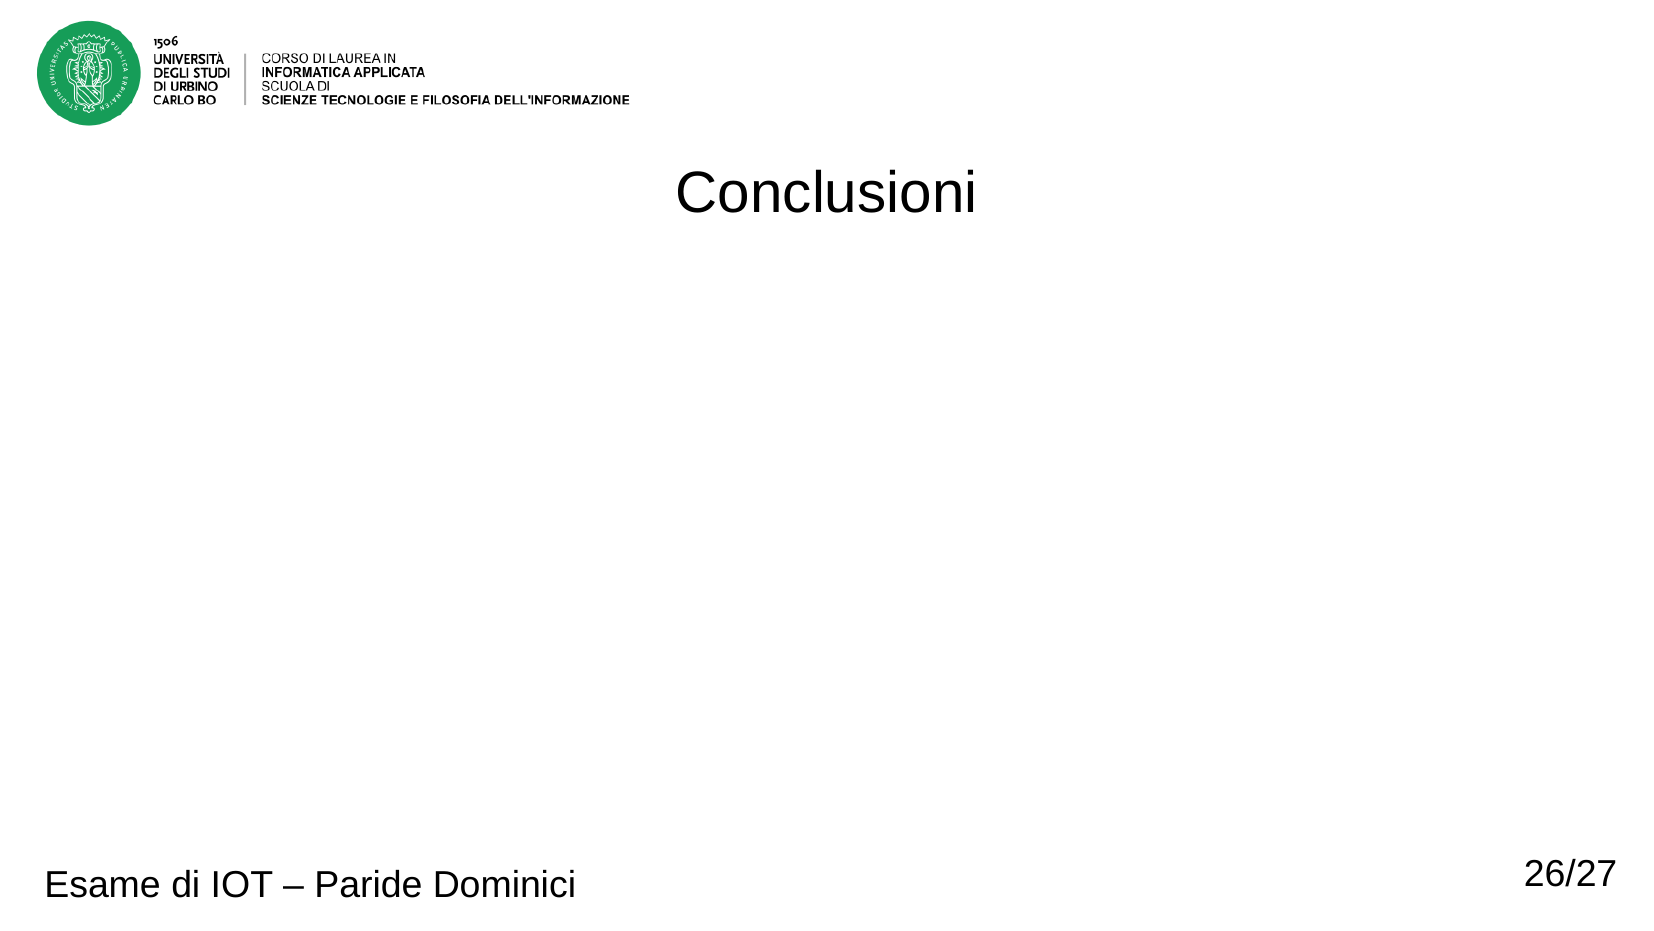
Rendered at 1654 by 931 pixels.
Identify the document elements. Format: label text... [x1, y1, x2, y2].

picture [25, 17, 650, 128]
text_box <numero>/27 [1387, 845, 1625, 916]
text_box Esame di IOT – Paride Dominici [29, 856, 680, 914]
title Conclusioni [82, 147, 1571, 237]
